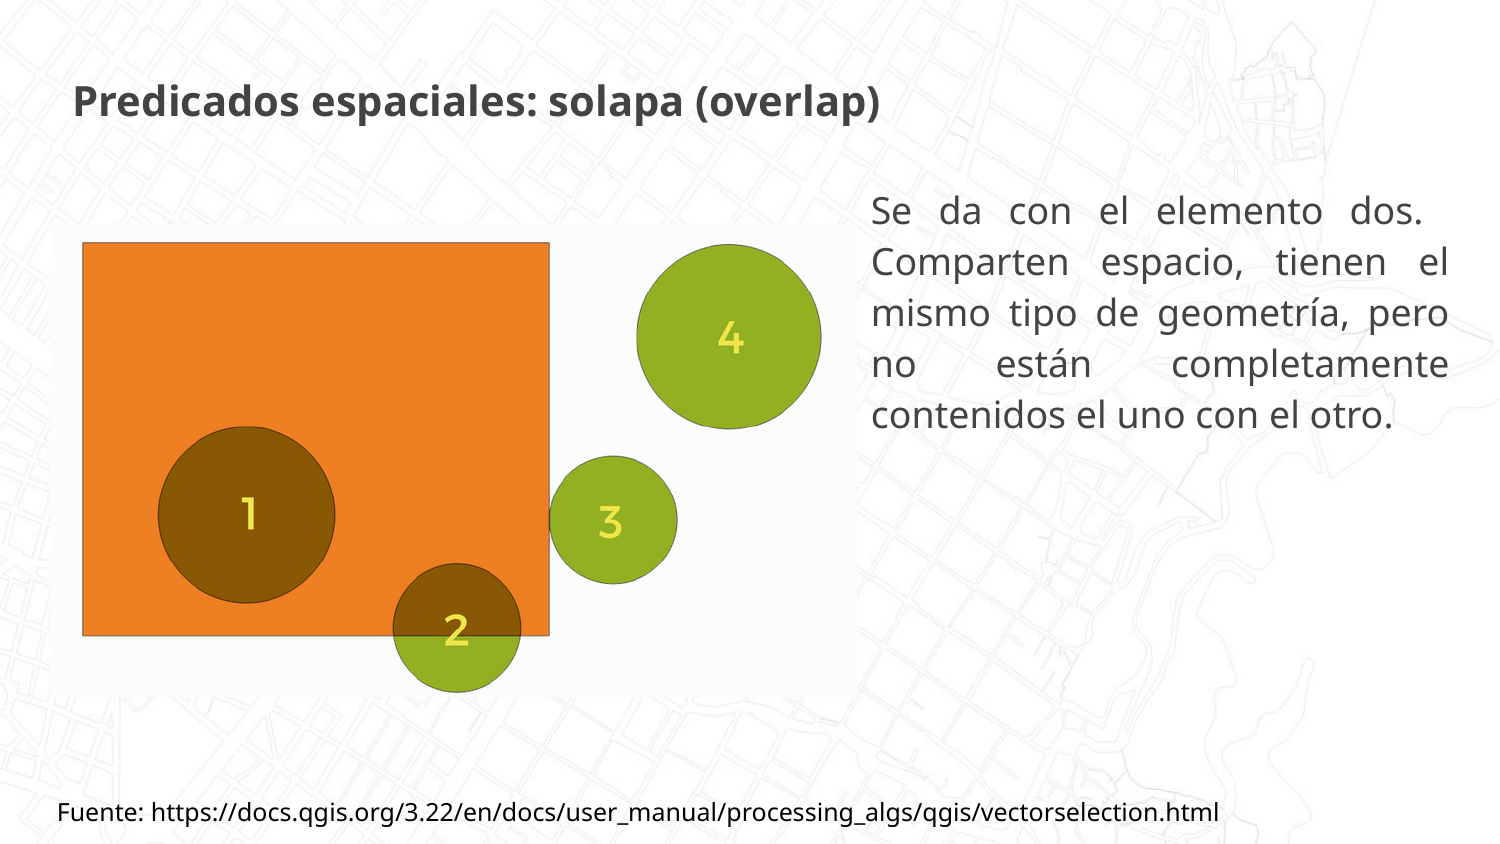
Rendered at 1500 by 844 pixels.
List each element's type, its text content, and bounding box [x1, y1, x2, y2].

picture [0, 0, 1500, 844]
text_box Se da con el elemento dos. Comparten espacio, tienen el mismo tipo de geometría, pero no están completamente contenidos el uno con el otro. [856, 177, 1465, 709]
text_box Predicados espaciales: solapa (overlap) [57, 64, 1004, 198]
text_box Fuente: https://docs.qgis.org/3.22/en/docs/user_manual/processing_algs/qgis/vectorselection.html [42, 787, 1500, 844]
